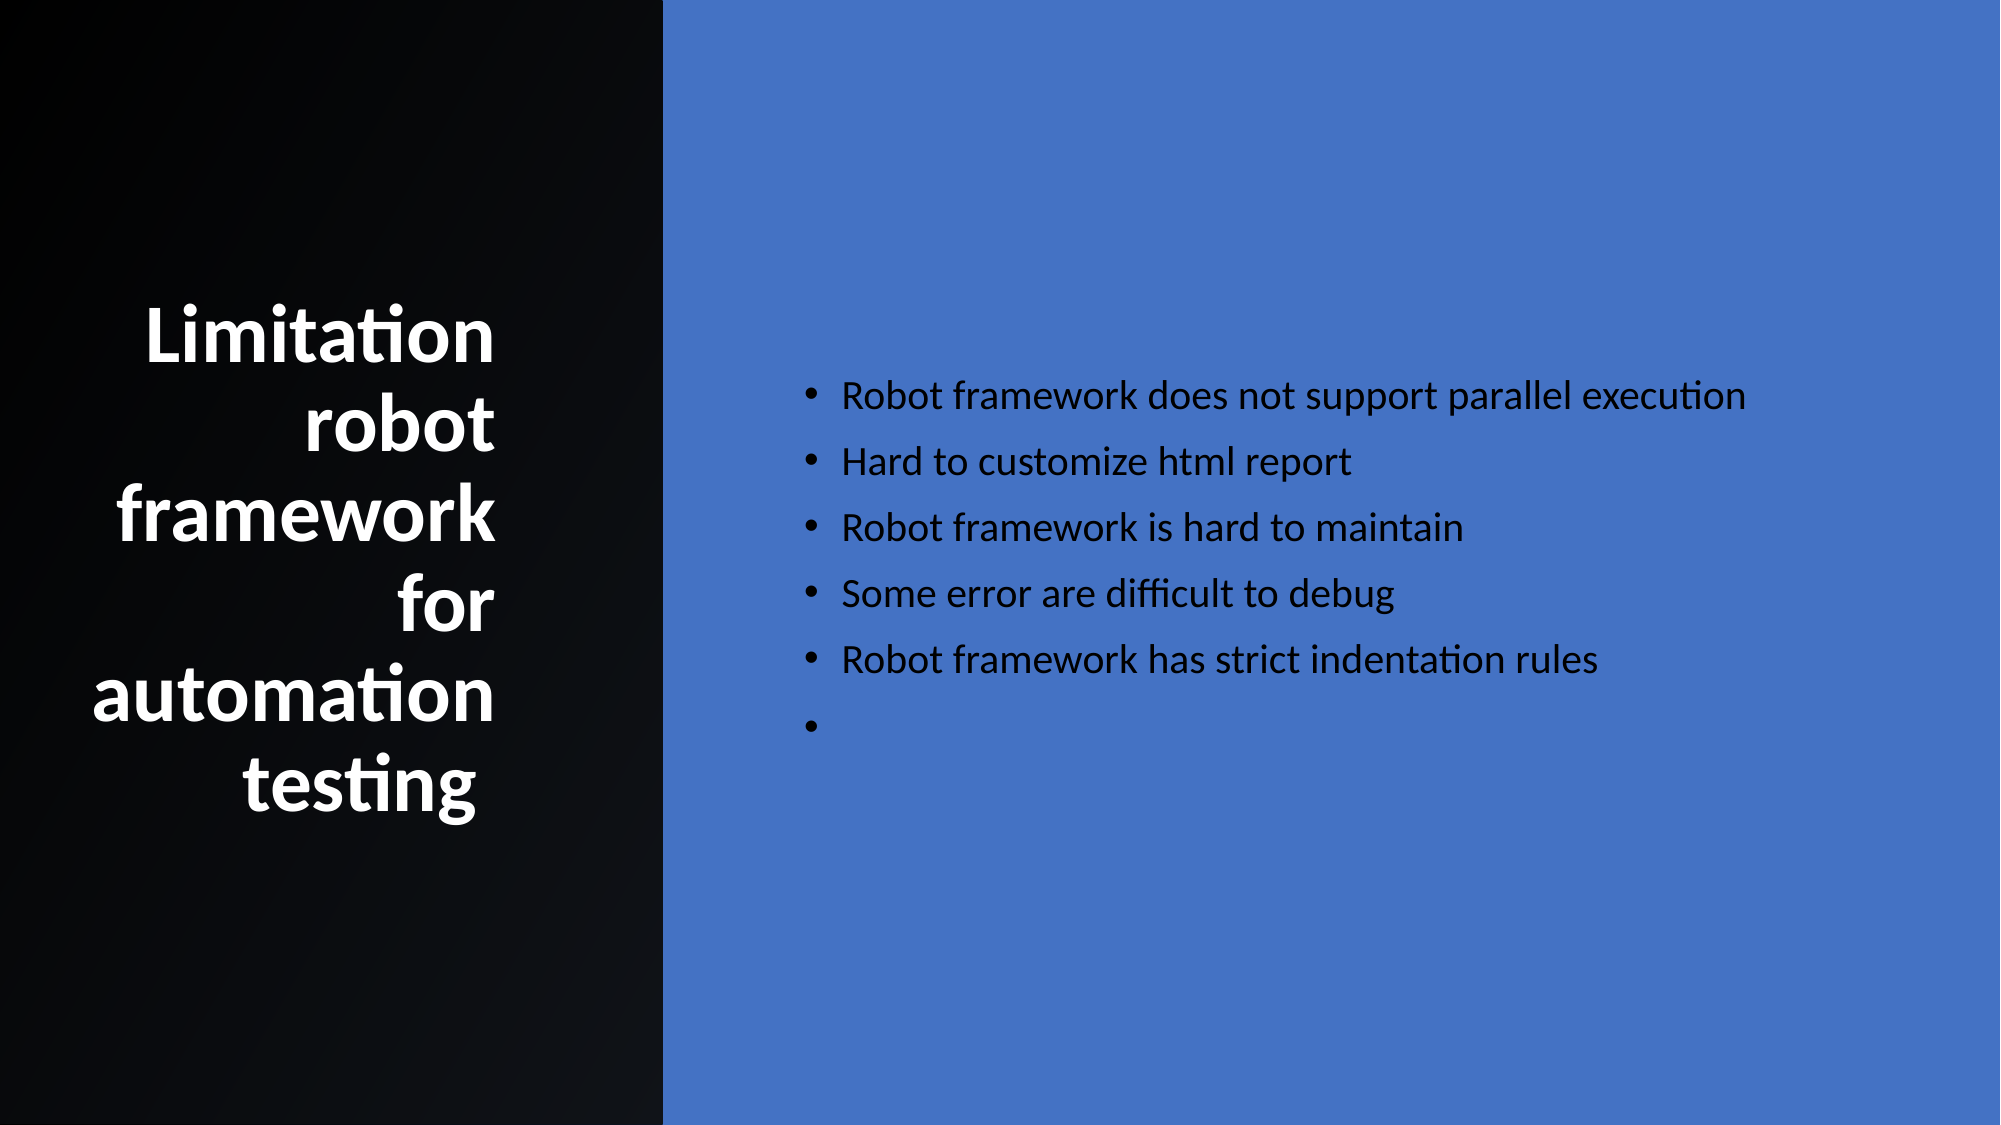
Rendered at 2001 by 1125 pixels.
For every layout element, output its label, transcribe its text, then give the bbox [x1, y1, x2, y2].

text_box [0, 0, 2000, 1125]
list Robot framework does not support parallel execution Hard to customize html report Robot framework is hard to maintain Some error are difficult to debug Robot framework has strict indentation rules [789, 106, 1865, 1017]
title Limitation robot framework for automation testing [76, 281, 602, 837]
